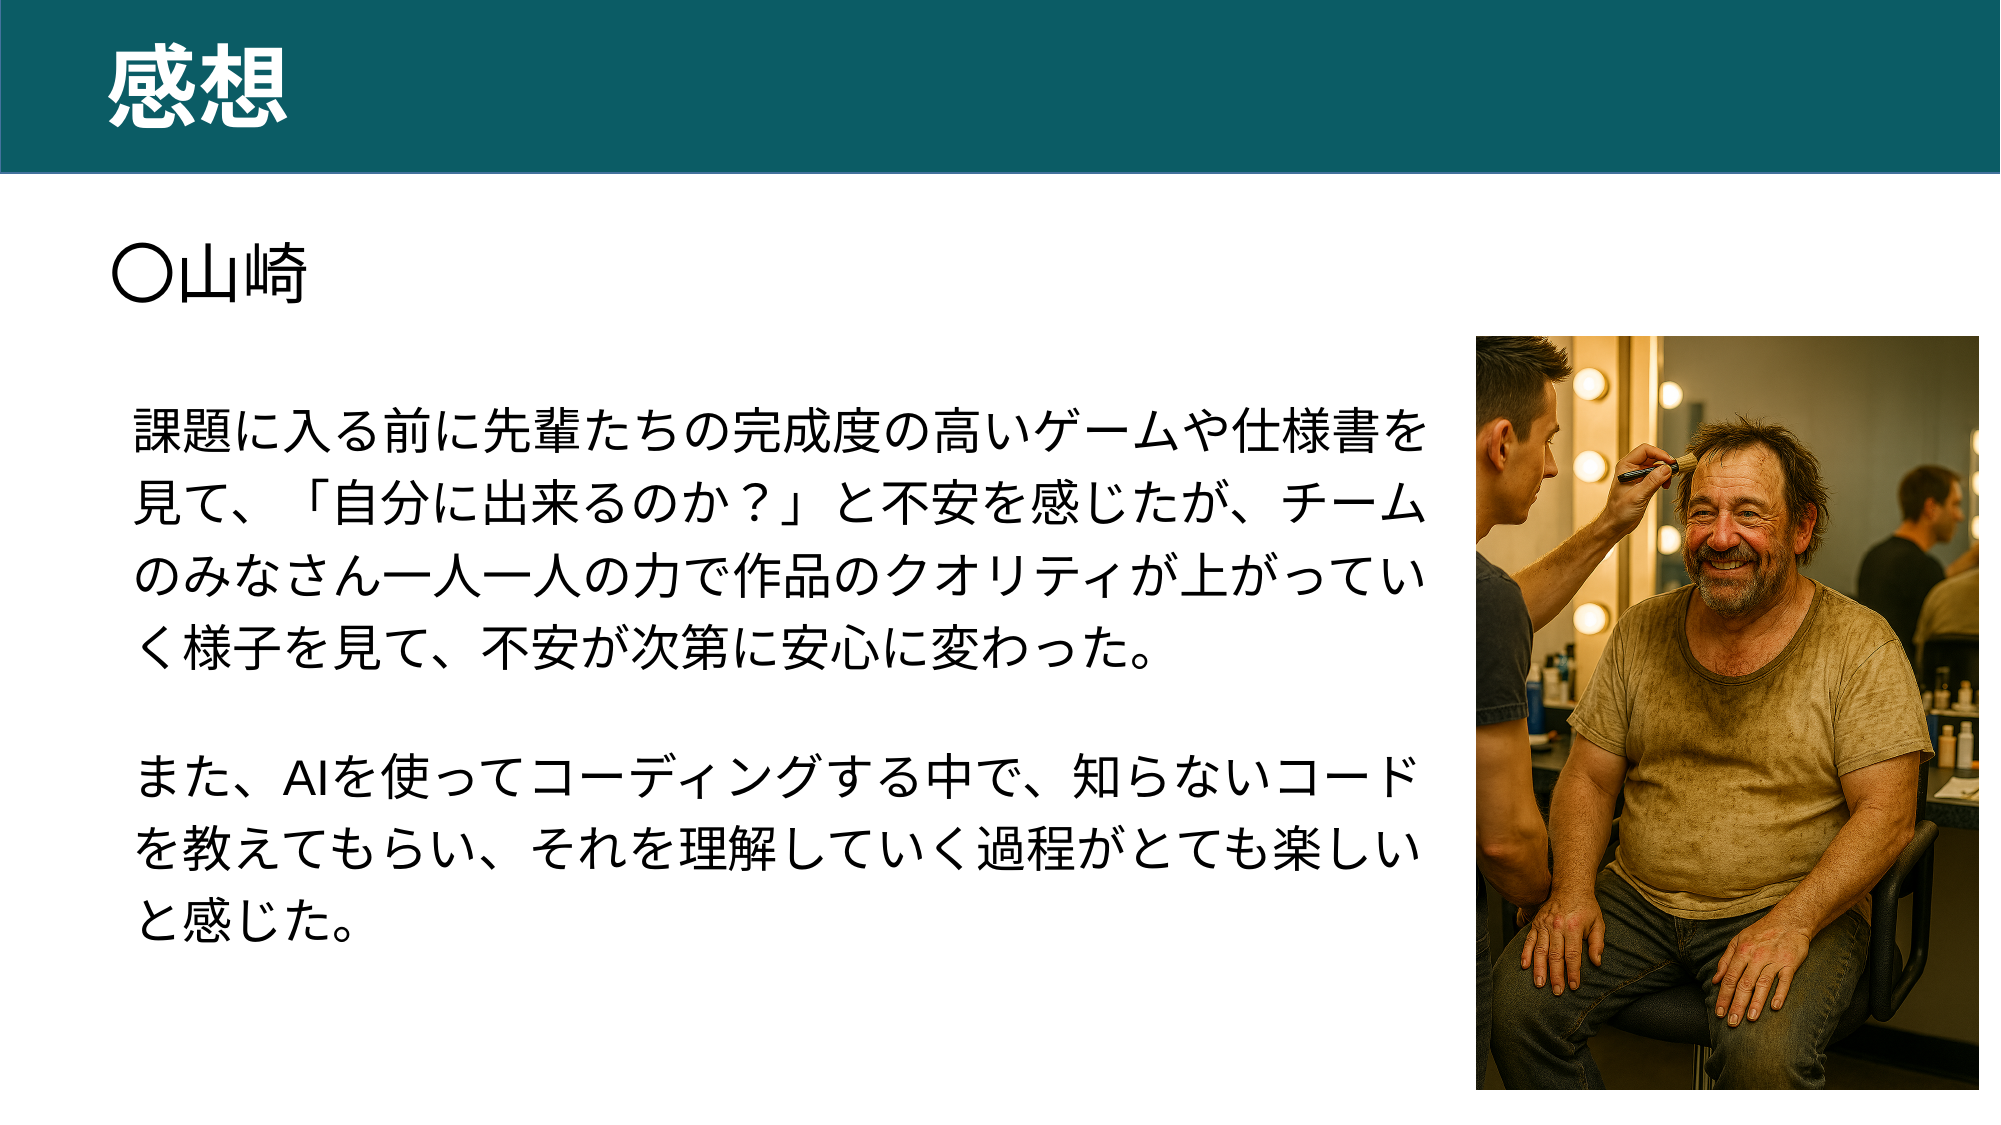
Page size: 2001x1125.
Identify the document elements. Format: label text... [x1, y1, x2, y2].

picture [1476, 336, 1979, 1090]
text_box 〇山崎 [94, 224, 340, 320]
text_box 課題に入る前に先輩たちの完成度の高いゲームや仕様書を見て、「自分に出来るのか？」と不安を感じたが、チームのみなさん一人一人の力で作品のクオリティが上がっていく様子を見て、不安が次第に安心に変わった。 また、AIを使ってコーディングする中で、知らないコードを教えてもらい、それを理解していく過程がとても楽しいと感じた。 [118, 383, 1476, 1063]
text_box 感想 [0, 0, 2000, 173]
